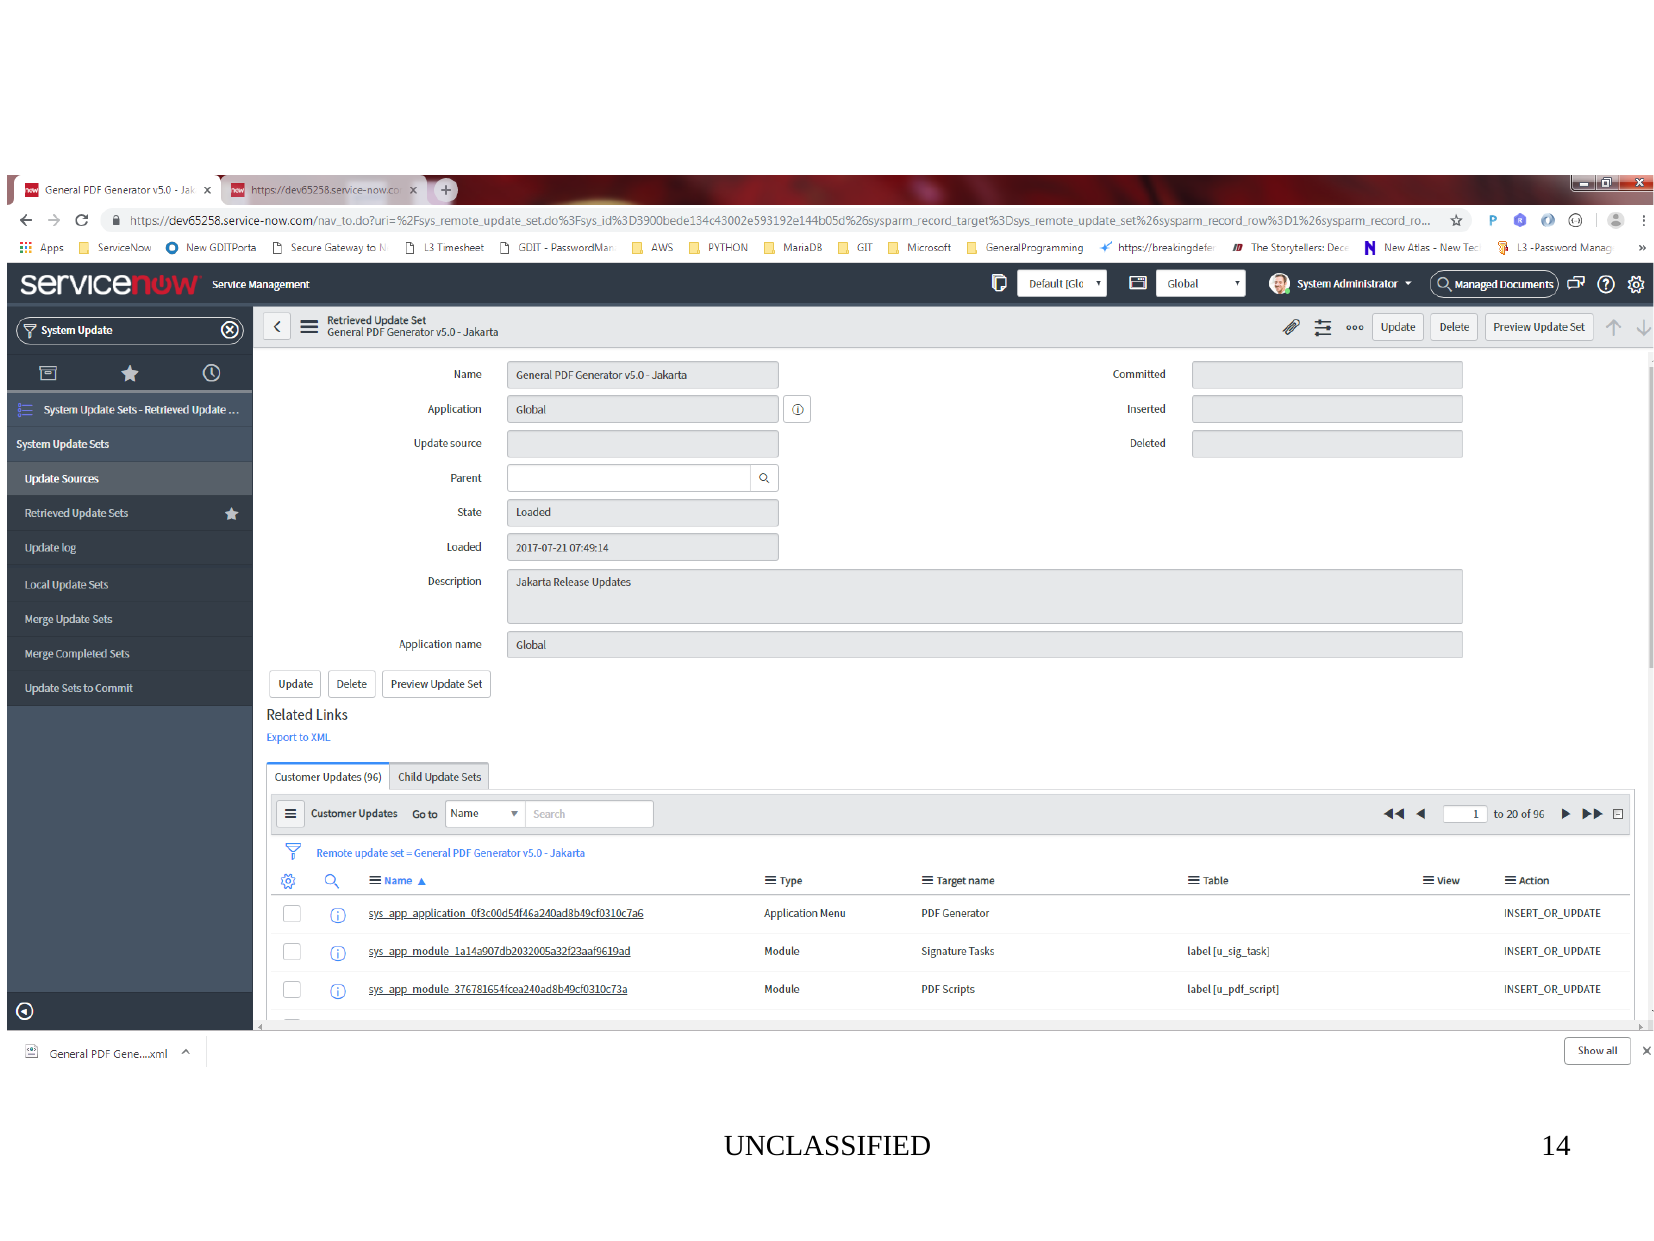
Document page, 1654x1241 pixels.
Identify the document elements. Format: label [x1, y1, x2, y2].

picture [7, 175, 1654, 1072]
